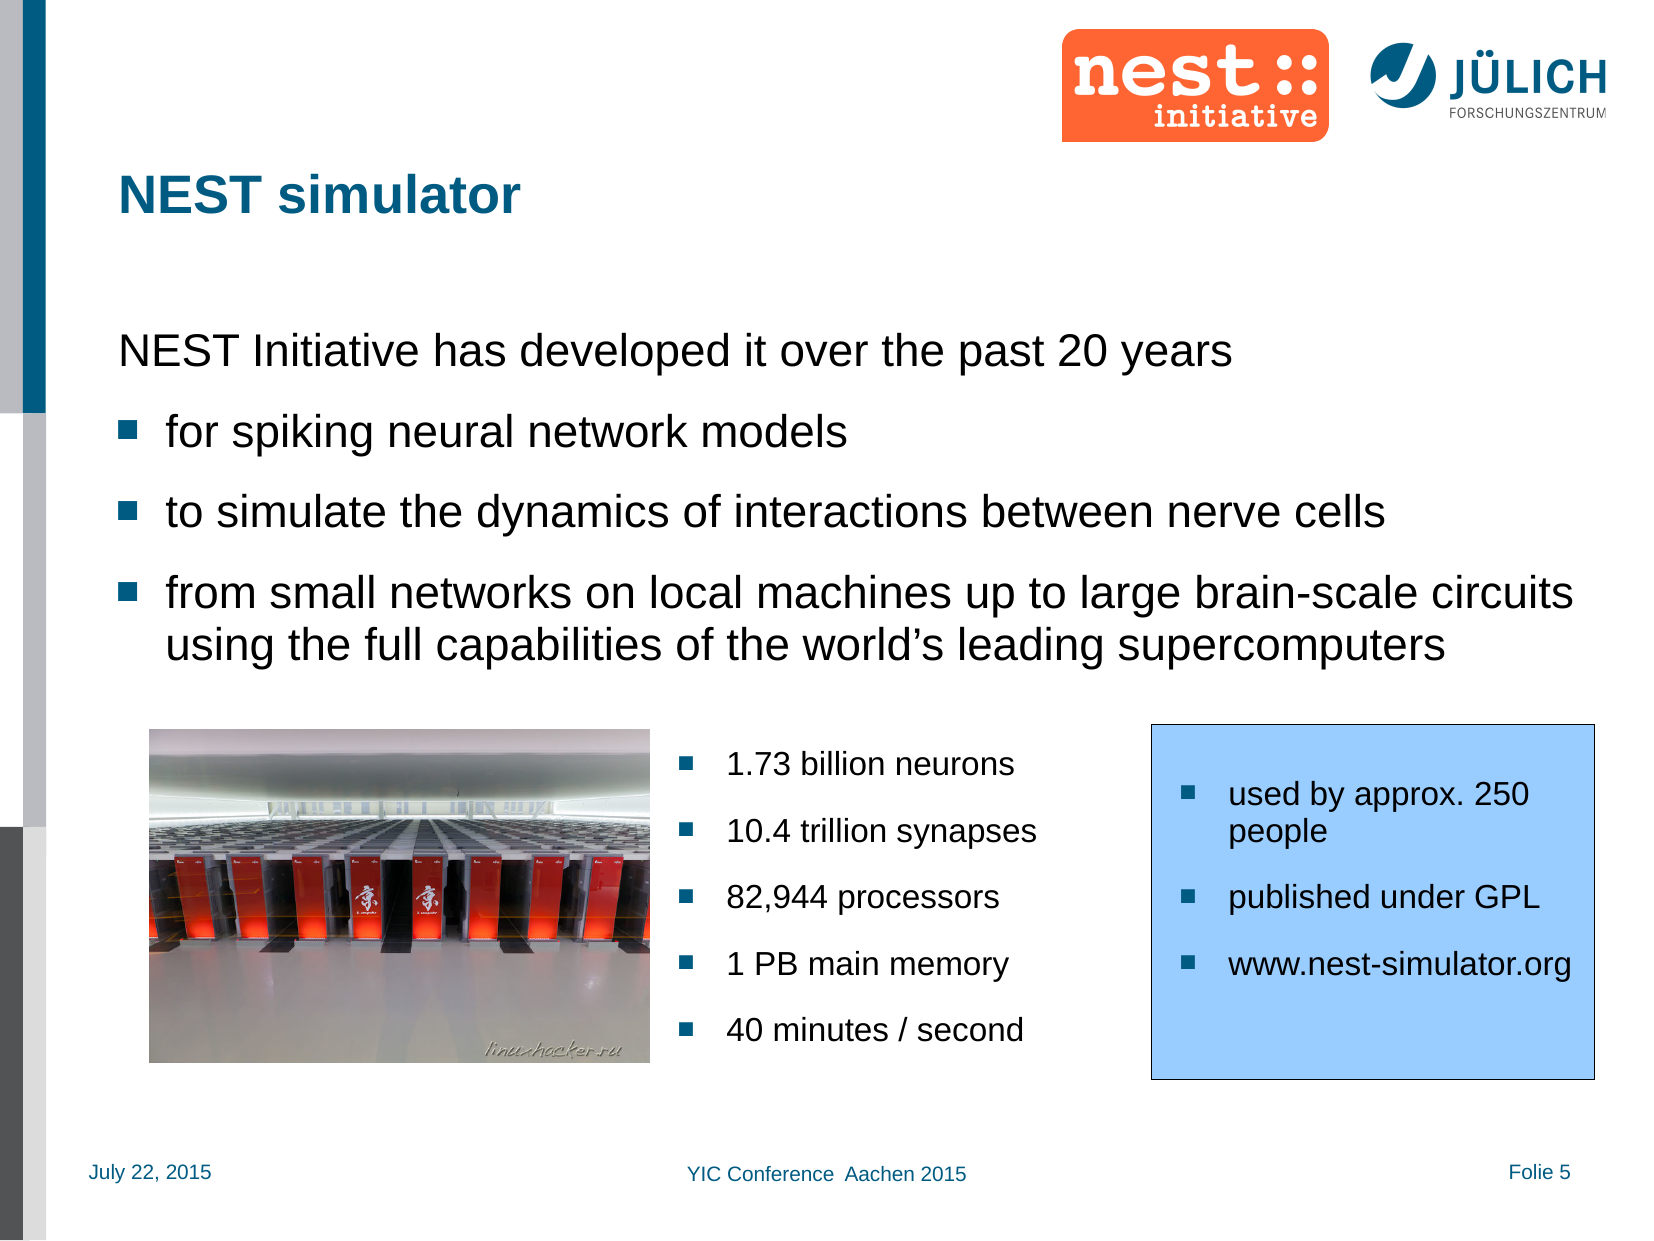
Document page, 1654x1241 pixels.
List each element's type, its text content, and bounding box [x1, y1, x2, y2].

picture [1369, 41, 1606, 106]
picture [1062, 29, 1329, 142]
text_box [324, 1151, 1388, 1223]
list 1.73 billion neurons 10.4 trillion synapses 82,944 processors 1 PB main memory 40 minutes / second [679, 679, 1075, 1080]
text_box [1151, 724, 1181, 1080]
list NEST Initiative has developed it over the past 20 years for spiking neural network models to simulate the dynamics of interactions between nerve cells from small networks on local machines up to large brain-scale circuits using the full capabilities of the world’s leading supercomputers [118, 324, 1607, 1109]
picture [149, 729, 650, 1063]
text_box YIC Conference Aachen 2015 [398, 1154, 1255, 1194]
list used by approx. 250 people published under GPL www.nest-simulator.org [1181, 708, 1577, 1080]
title NEST simulator [118, 106, 1607, 284]
text_box [1577, 724, 1595, 1080]
